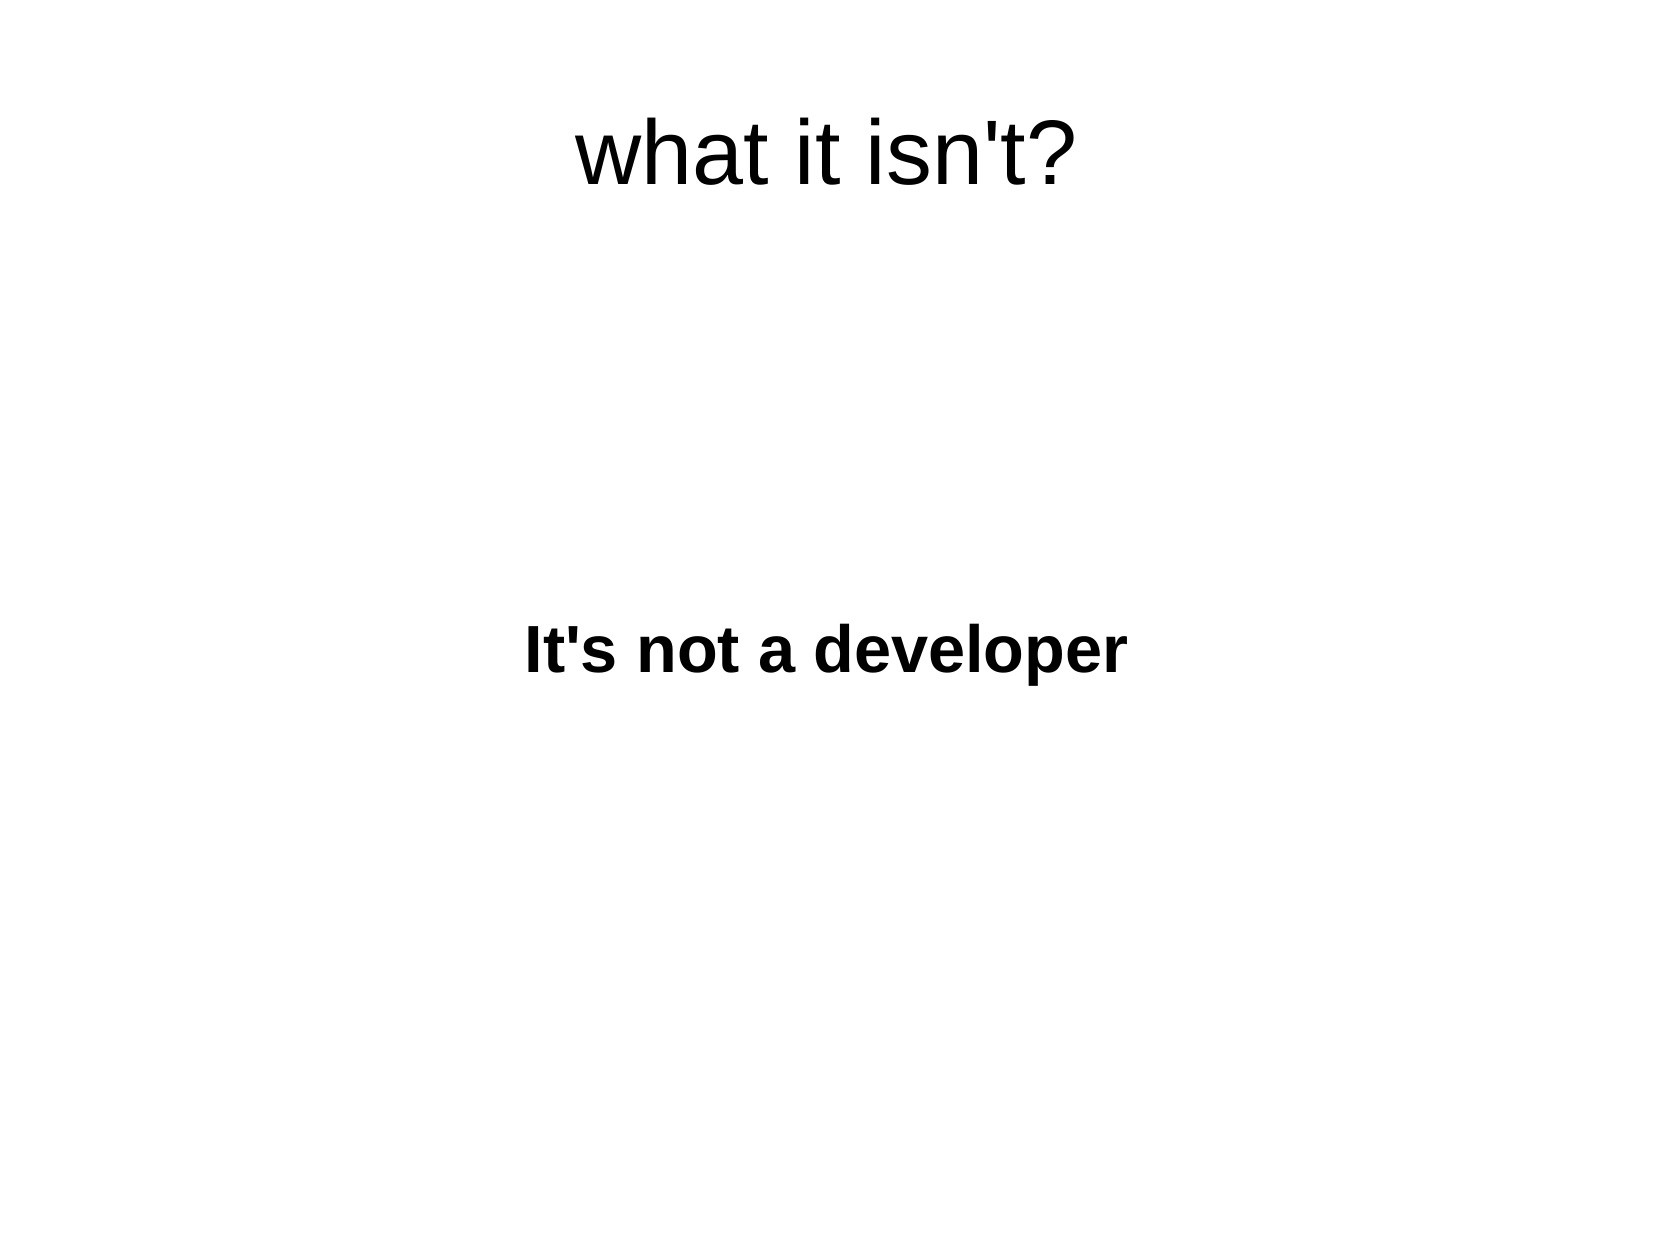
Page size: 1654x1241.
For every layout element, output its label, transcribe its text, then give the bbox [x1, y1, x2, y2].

subtitle It's not a developer [82, 290, 1571, 1010]
title what it isn't? [82, 49, 1571, 257]
